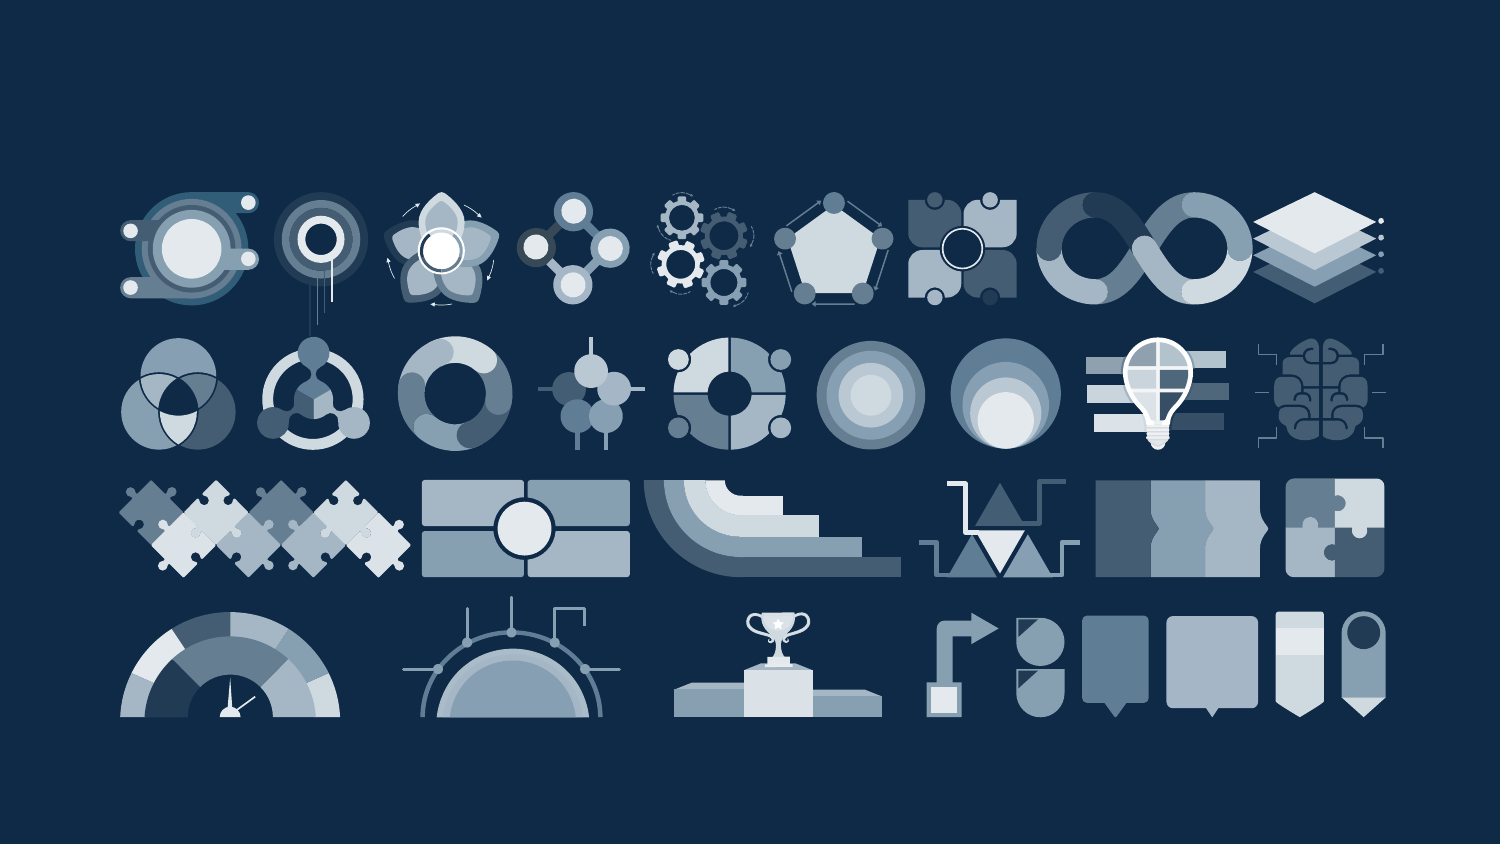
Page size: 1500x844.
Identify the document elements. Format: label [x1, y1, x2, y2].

text_box [668, 337, 729, 393]
text_box [643, 480, 901, 578]
text_box [497, 501, 552, 556]
text_box [1016, 617, 1065, 666]
text_box [656, 196, 748, 305]
text_box [552, 354, 631, 433]
text_box [421, 531, 524, 578]
text_box [672, 192, 694, 197]
text_box [975, 482, 1023, 526]
text_box [1095, 480, 1269, 578]
text_box [1378, 217, 1384, 224]
text_box [668, 394, 729, 450]
text_box [1166, 616, 1259, 718]
text_box [421, 479, 524, 527]
text_box [219, 677, 256, 718]
text_box [650, 252, 655, 274]
text_box [383, 192, 500, 303]
text_box [386, 257, 395, 279]
text_box [926, 612, 999, 718]
text_box [397, 336, 513, 451]
text_box [1341, 611, 1386, 718]
text_box [816, 340, 926, 450]
text_box [1274, 338, 1319, 441]
text_box [908, 192, 1017, 306]
text_box [420, 627, 603, 718]
text_box [1275, 611, 1324, 718]
text_box [1016, 669, 1065, 718]
text_box [1036, 192, 1377, 305]
text_box [1285, 478, 1385, 578]
text_box [977, 530, 1025, 574]
text_box [732, 292, 749, 308]
text_box [119, 480, 411, 578]
text_box [1378, 234, 1384, 241]
text_box [486, 259, 495, 281]
text_box [257, 336, 370, 450]
text_box [120, 192, 260, 306]
text_box [463, 204, 482, 218]
text_box [750, 226, 755, 247]
text_box [121, 338, 236, 450]
text_box [436, 648, 590, 718]
text_box [527, 479, 630, 527]
text_box [1378, 251, 1384, 258]
text_box [402, 203, 421, 217]
text_box [950, 338, 1061, 449]
text_box [1082, 615, 1149, 718]
text_box [516, 192, 630, 305]
text_box [774, 192, 894, 307]
text_box [1378, 267, 1384, 274]
text_box [1322, 338, 1368, 441]
text_box [1086, 337, 1229, 450]
text_box [730, 337, 792, 393]
text_box [770, 417, 792, 439]
text_box [947, 535, 997, 578]
text_box [273, 192, 369, 336]
text_box [1002, 534, 1053, 578]
text_box [714, 206, 736, 212]
text_box [669, 290, 691, 295]
text_box [120, 612, 341, 718]
text_box [674, 612, 883, 717]
text_box [730, 394, 786, 450]
text_box [527, 531, 630, 578]
text_box [430, 302, 453, 307]
